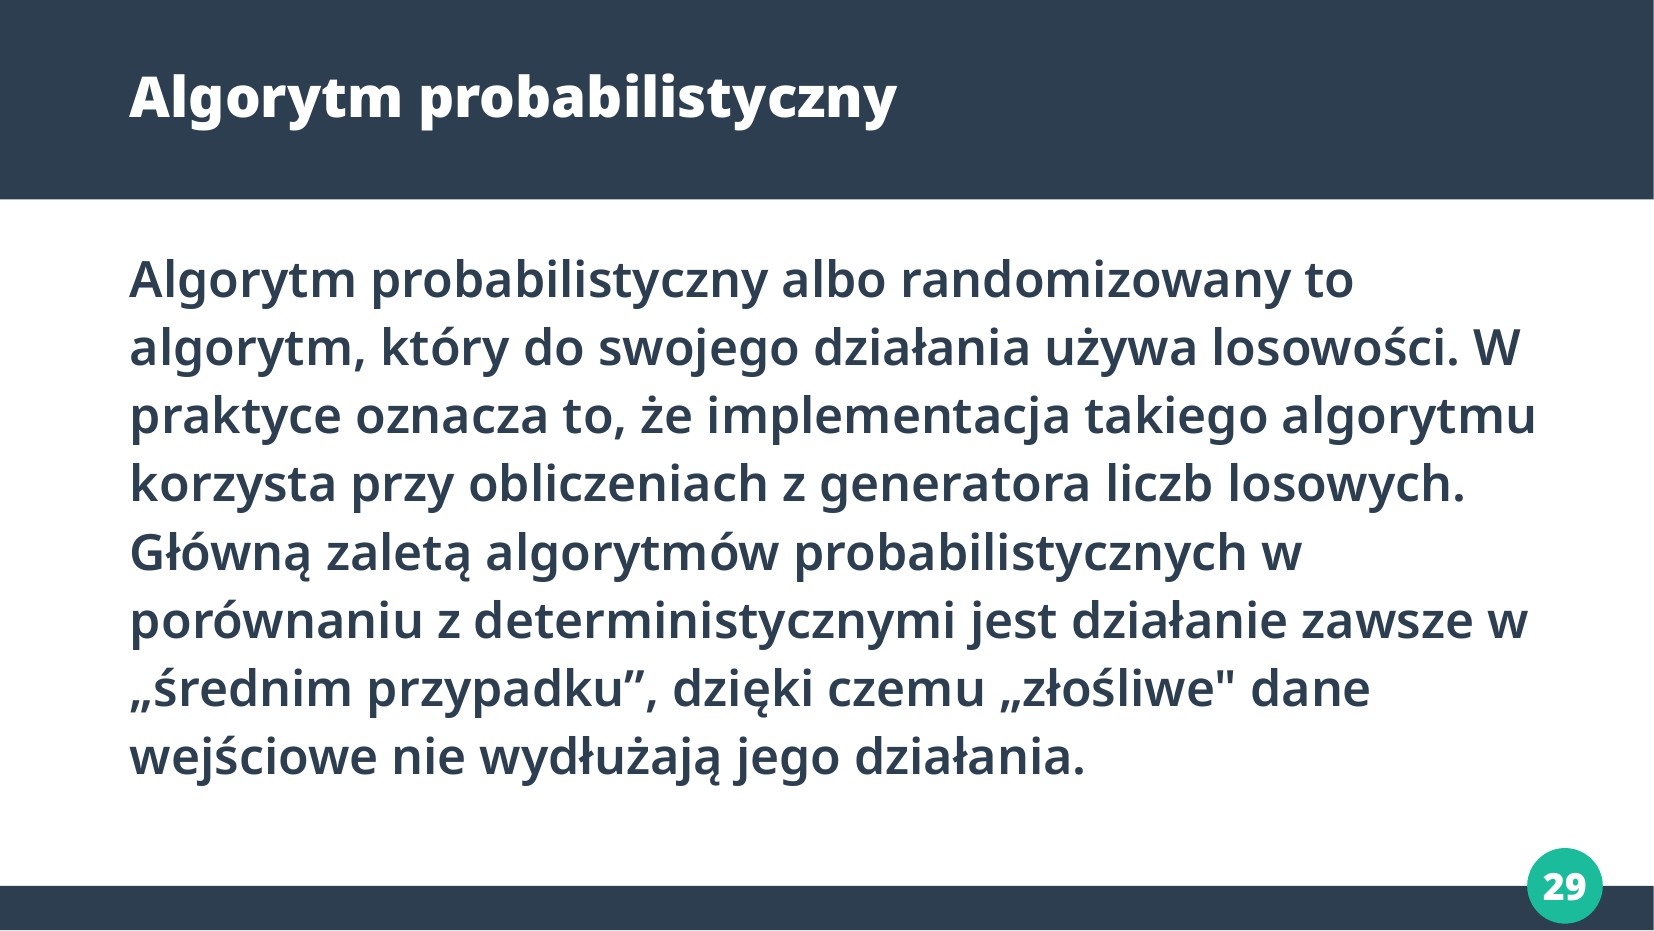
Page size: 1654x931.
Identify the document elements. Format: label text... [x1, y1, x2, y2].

list Algorytm probabilistyczny albo randomizowany to algorytm, który do swojego działania używa losowości. W praktyce oznacza to, że implementacja takiego algorytmu korzysta przy obliczeniach z generatora liczb losowych. Główną zaletą algorytmów probabilistycznych w porównaniu z deterministycznymi jest działanie zawsze w „średnim przypadku”, dzięki czemu „złośliwe" dane wejściowe nie wydłużają jego działania. [59, 243, 1595, 864]
title Algorytm probabilistyczny [59, 37, 1595, 155]
